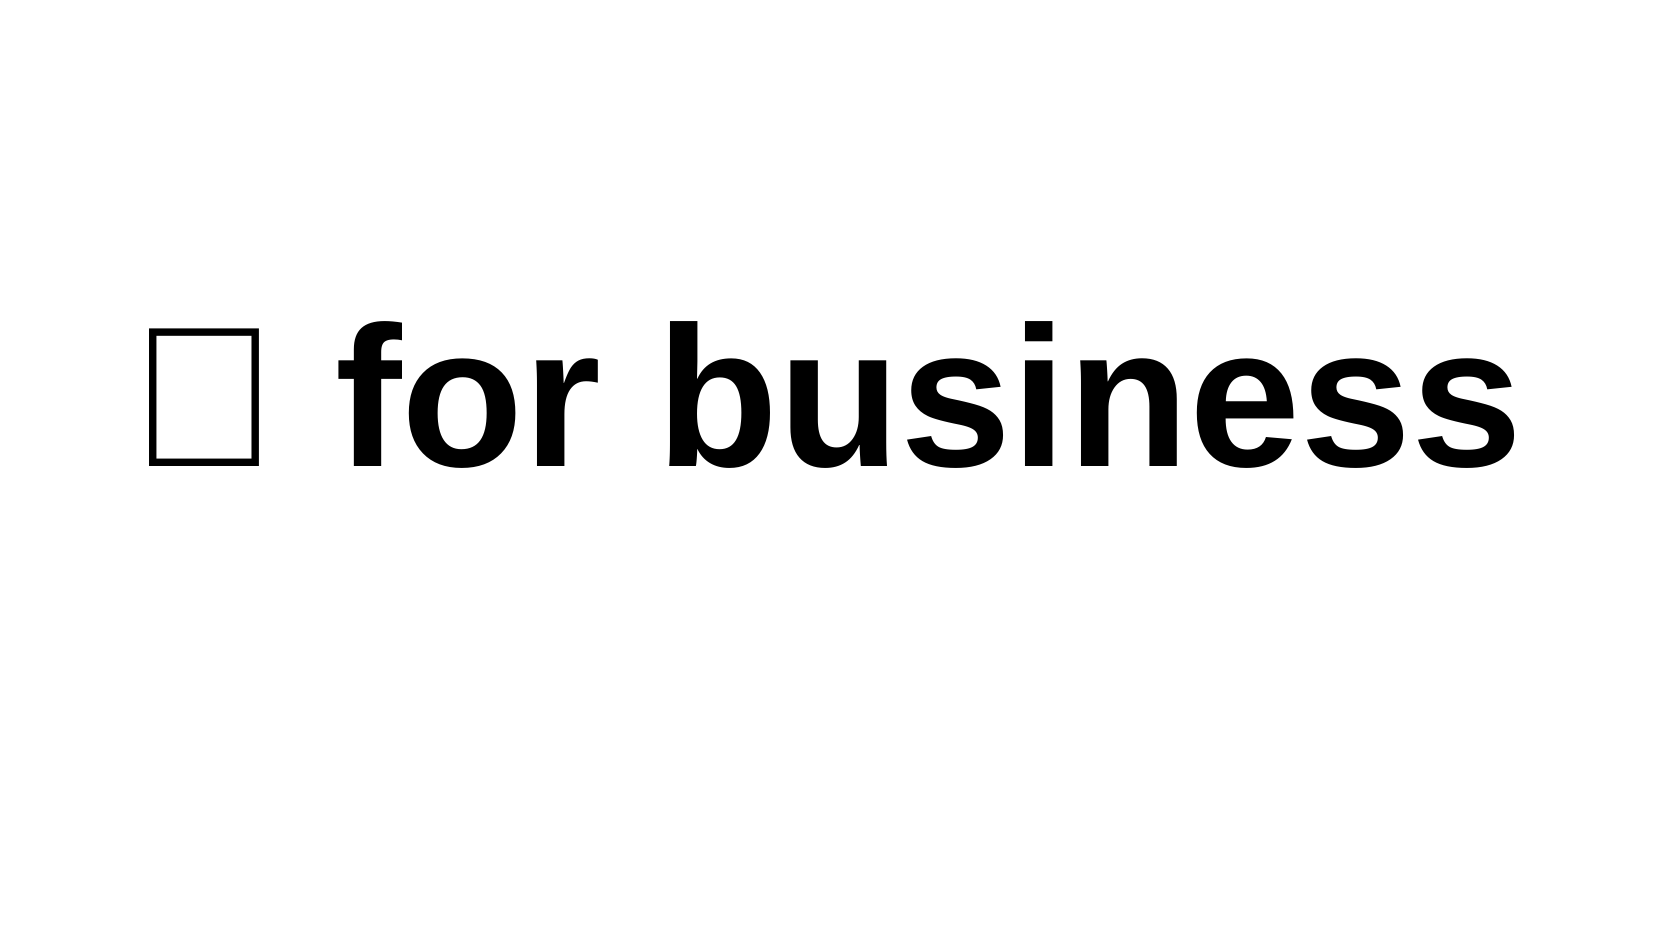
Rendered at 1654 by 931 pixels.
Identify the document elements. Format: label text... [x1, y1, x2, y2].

subtitle 💩 for business [82, 37, 1571, 757]
